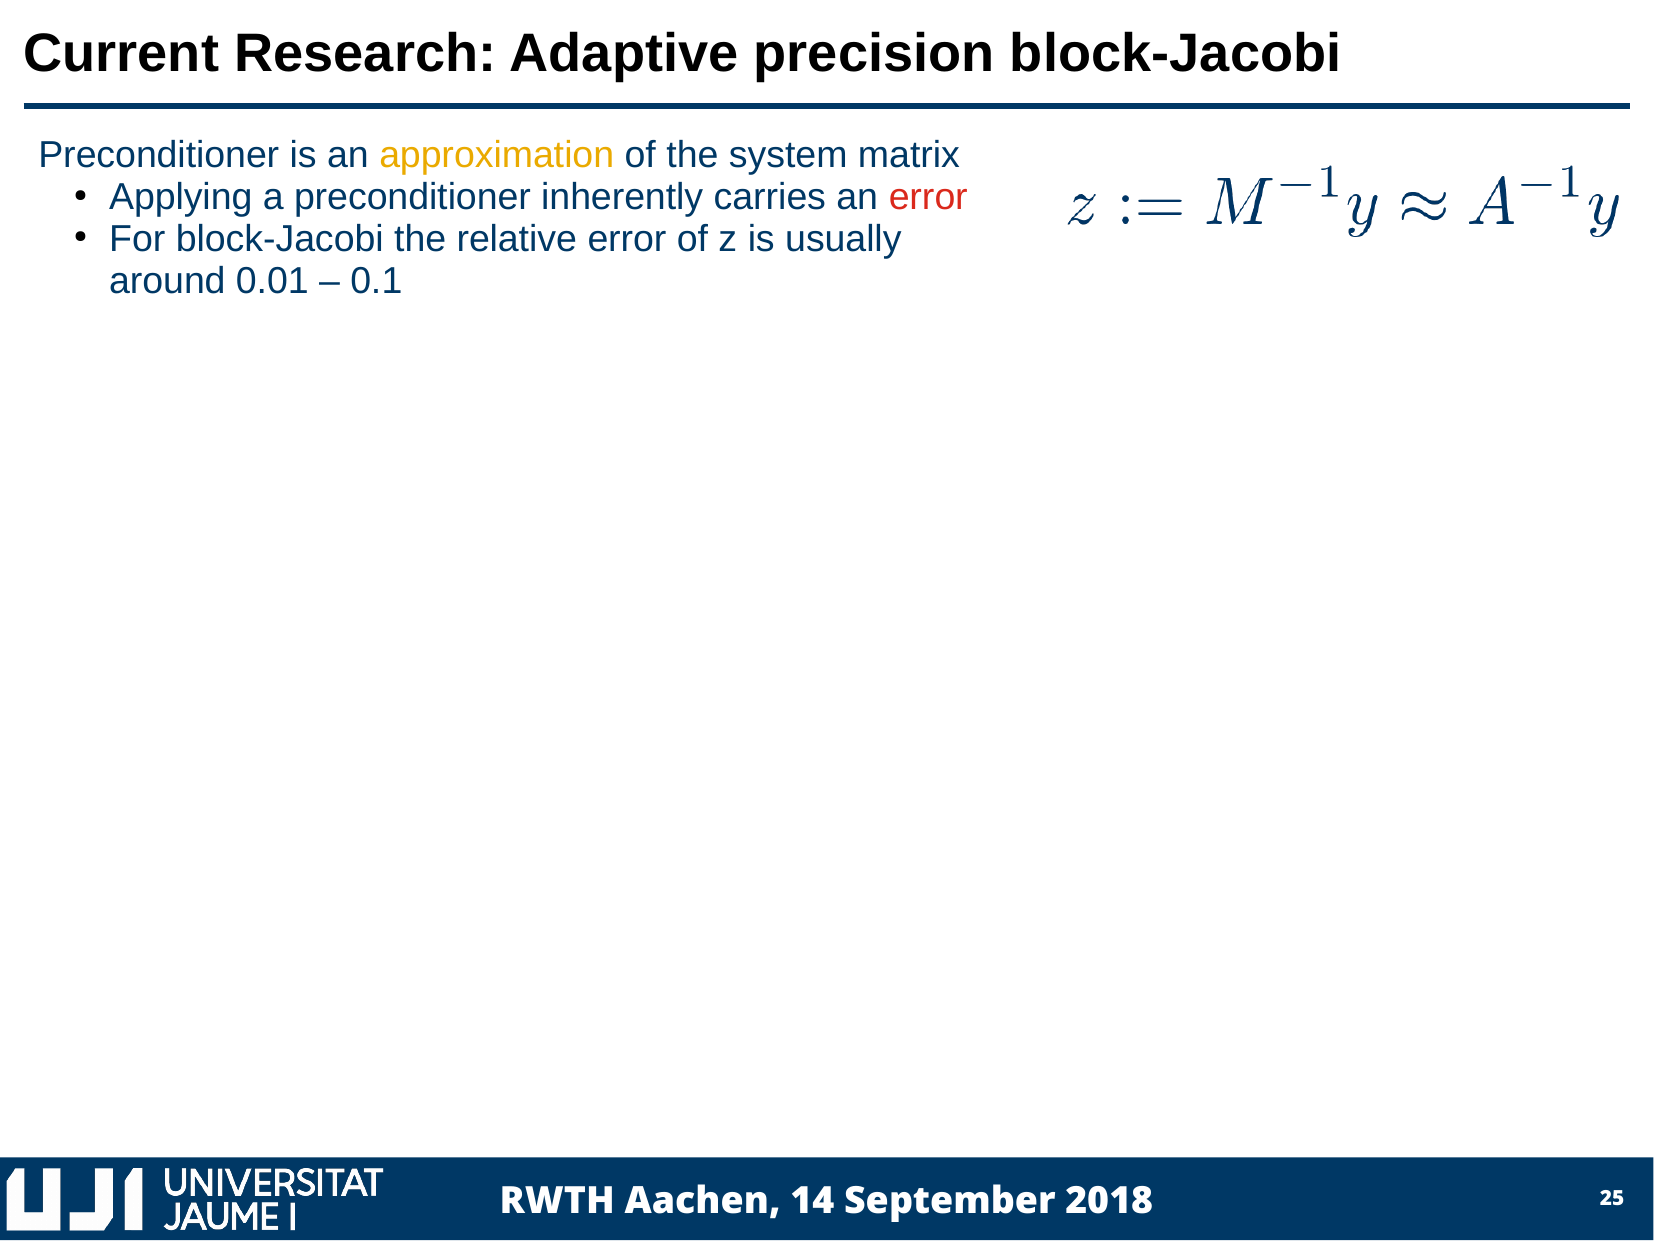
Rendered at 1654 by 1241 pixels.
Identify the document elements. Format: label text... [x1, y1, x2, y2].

picture [0, 1158, 390, 1241]
title Current Research: Adaptive precision block-Jacobi [23, 0, 1630, 107]
picture [1067, 165, 1619, 237]
text_box Preconditioner is an approximation of the system matrix Applying a preconditioner inherently carries an error For block-Jacobi the relative error of z is usually around 0.01 – 0.1 [23, 125, 993, 331]
